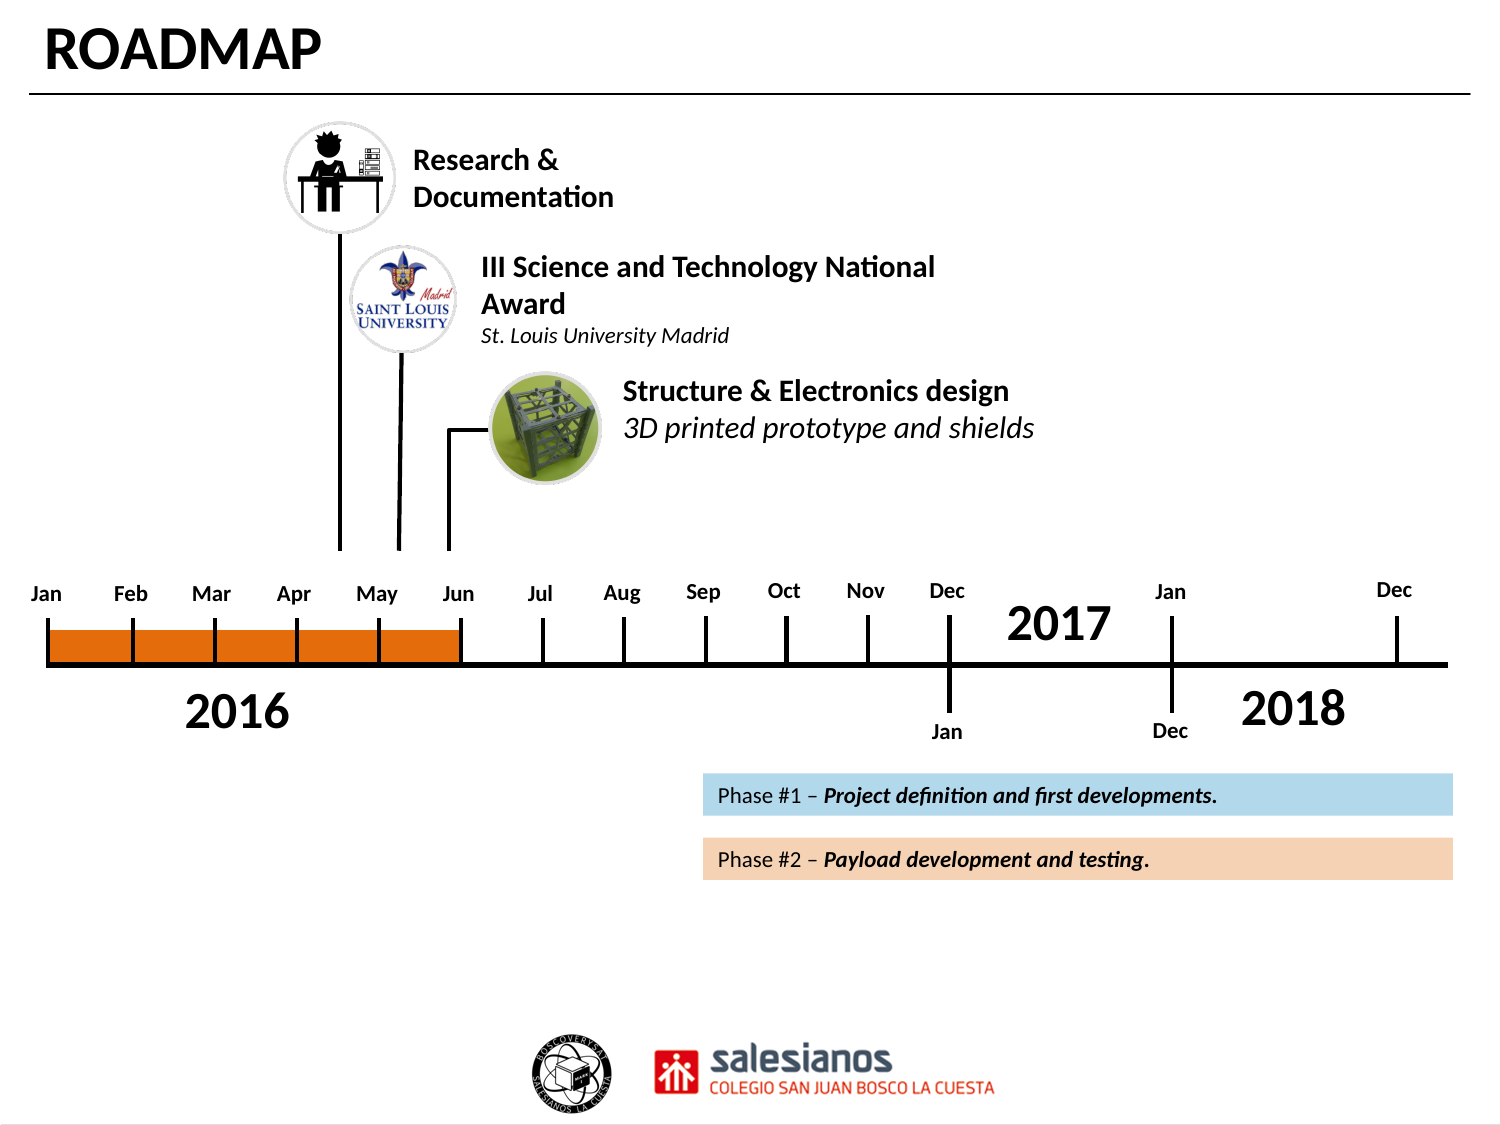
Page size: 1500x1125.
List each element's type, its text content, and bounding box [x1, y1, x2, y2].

text_box [50, 630, 131, 662]
text_box May [330, 571, 417, 614]
text_box Dec [1341, 567, 1448, 610]
text_box Mar [170, 571, 253, 614]
text_box Jun [417, 571, 499, 614]
text_box 2016 [149, 668, 325, 747]
text_box Apr [253, 571, 330, 614]
text_box III Science and Technology National Award St. Louis University Madrid [466, 238, 969, 356]
text_box Dec [1116, 708, 1224, 751]
text_box Phase #1 – Project definition and first developments. [703, 773, 1453, 816]
text_box Jan [894, 708, 1001, 752]
text_box Sep [650, 569, 731, 612]
picture [0, 0, 1500, 1125]
text_box Dec [894, 568, 1001, 611]
text_box [381, 630, 459, 662]
text_box [217, 630, 295, 662]
text_box Nov [812, 568, 894, 611]
text_box Phase #2 – Payload development and testing. [703, 837, 1453, 880]
text_box Research & Documentation [398, 131, 709, 221]
text_box [135, 630, 213, 662]
text_box 2017 [971, 580, 1147, 658]
text_box Aug [568, 570, 676, 613]
text_box Structure & Electronics design 3D printed prototype and shields [608, 362, 1170, 453]
text_box ROADMAP [29, 0, 1472, 90]
text_box Oct [731, 568, 838, 612]
text_box Jan [5, 571, 88, 614]
text_box Jan [1117, 569, 1225, 612]
text_box [299, 630, 377, 662]
text_box Jul [499, 571, 582, 614]
text_box 2018 [1205, 666, 1382, 744]
text_box Feb [88, 571, 170, 614]
